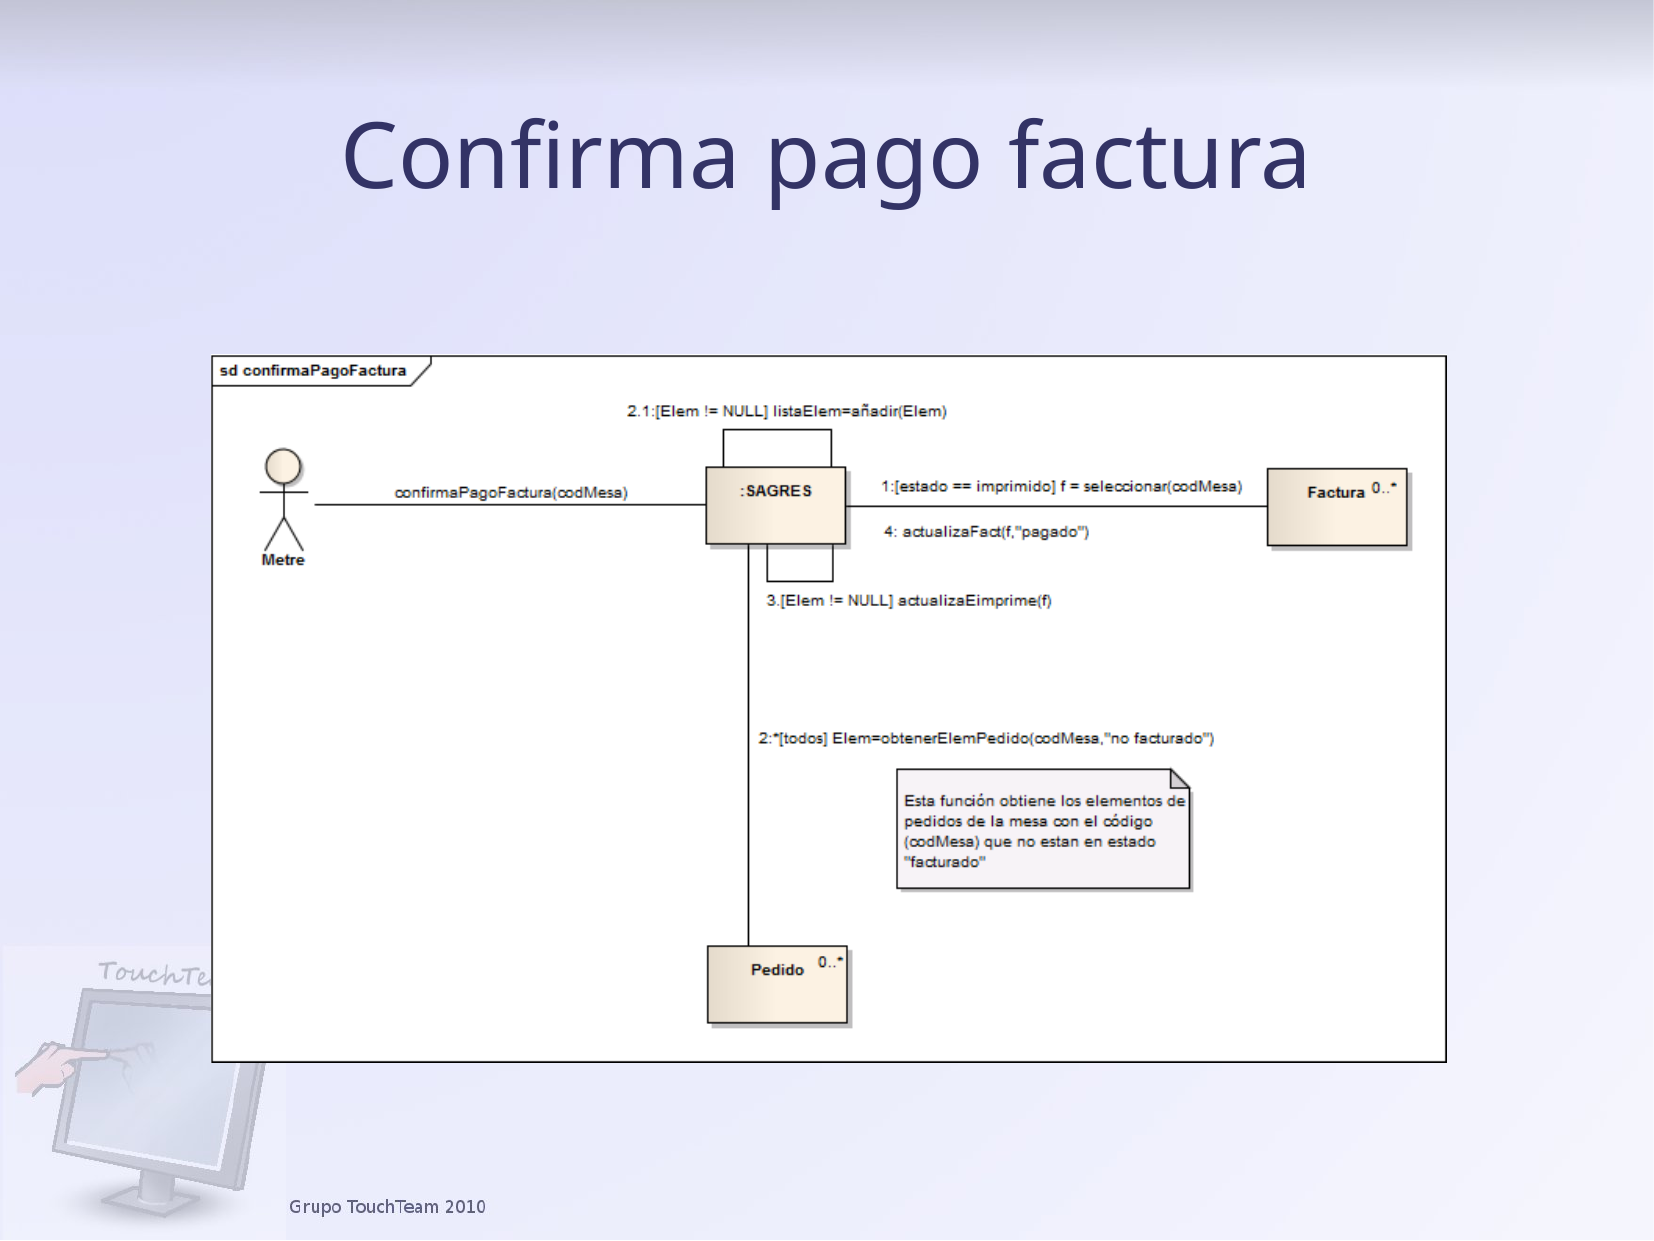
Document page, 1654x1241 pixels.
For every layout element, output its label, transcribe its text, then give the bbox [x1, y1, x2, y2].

title Confirma pago factura [82, 49, 1571, 257]
picture [0, 0, 1654, 1241]
